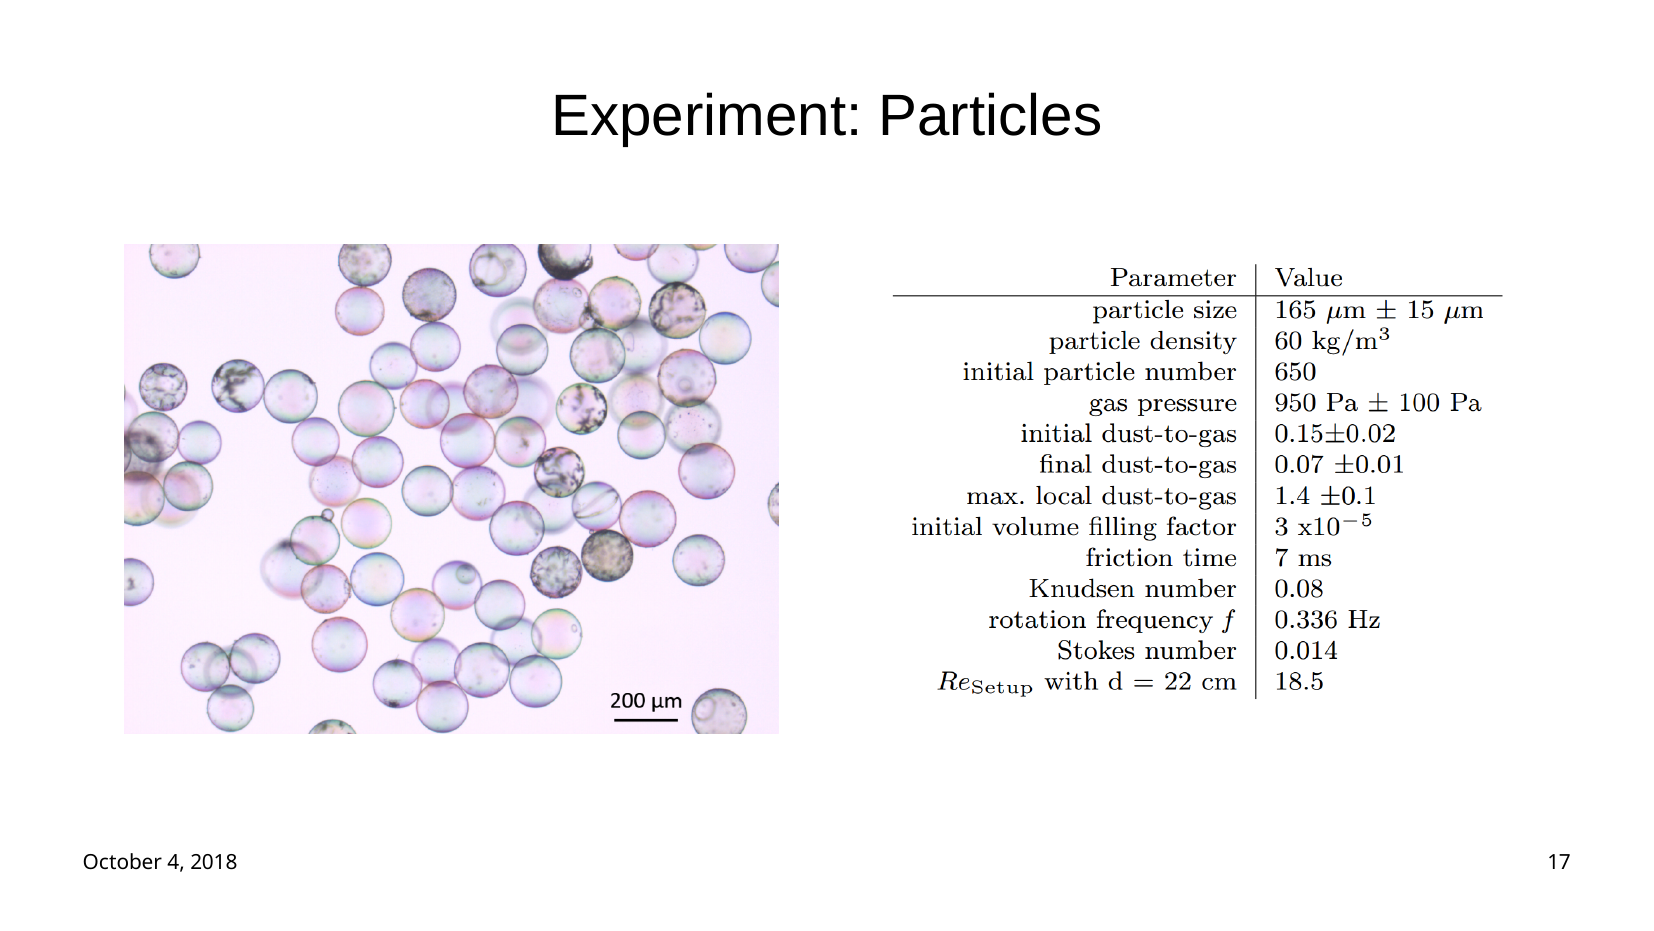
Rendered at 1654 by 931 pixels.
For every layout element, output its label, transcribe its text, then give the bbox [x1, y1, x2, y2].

picture [879, 256, 1518, 711]
picture [124, 244, 779, 734]
title Experiment: Particles [83, 37, 1572, 193]
